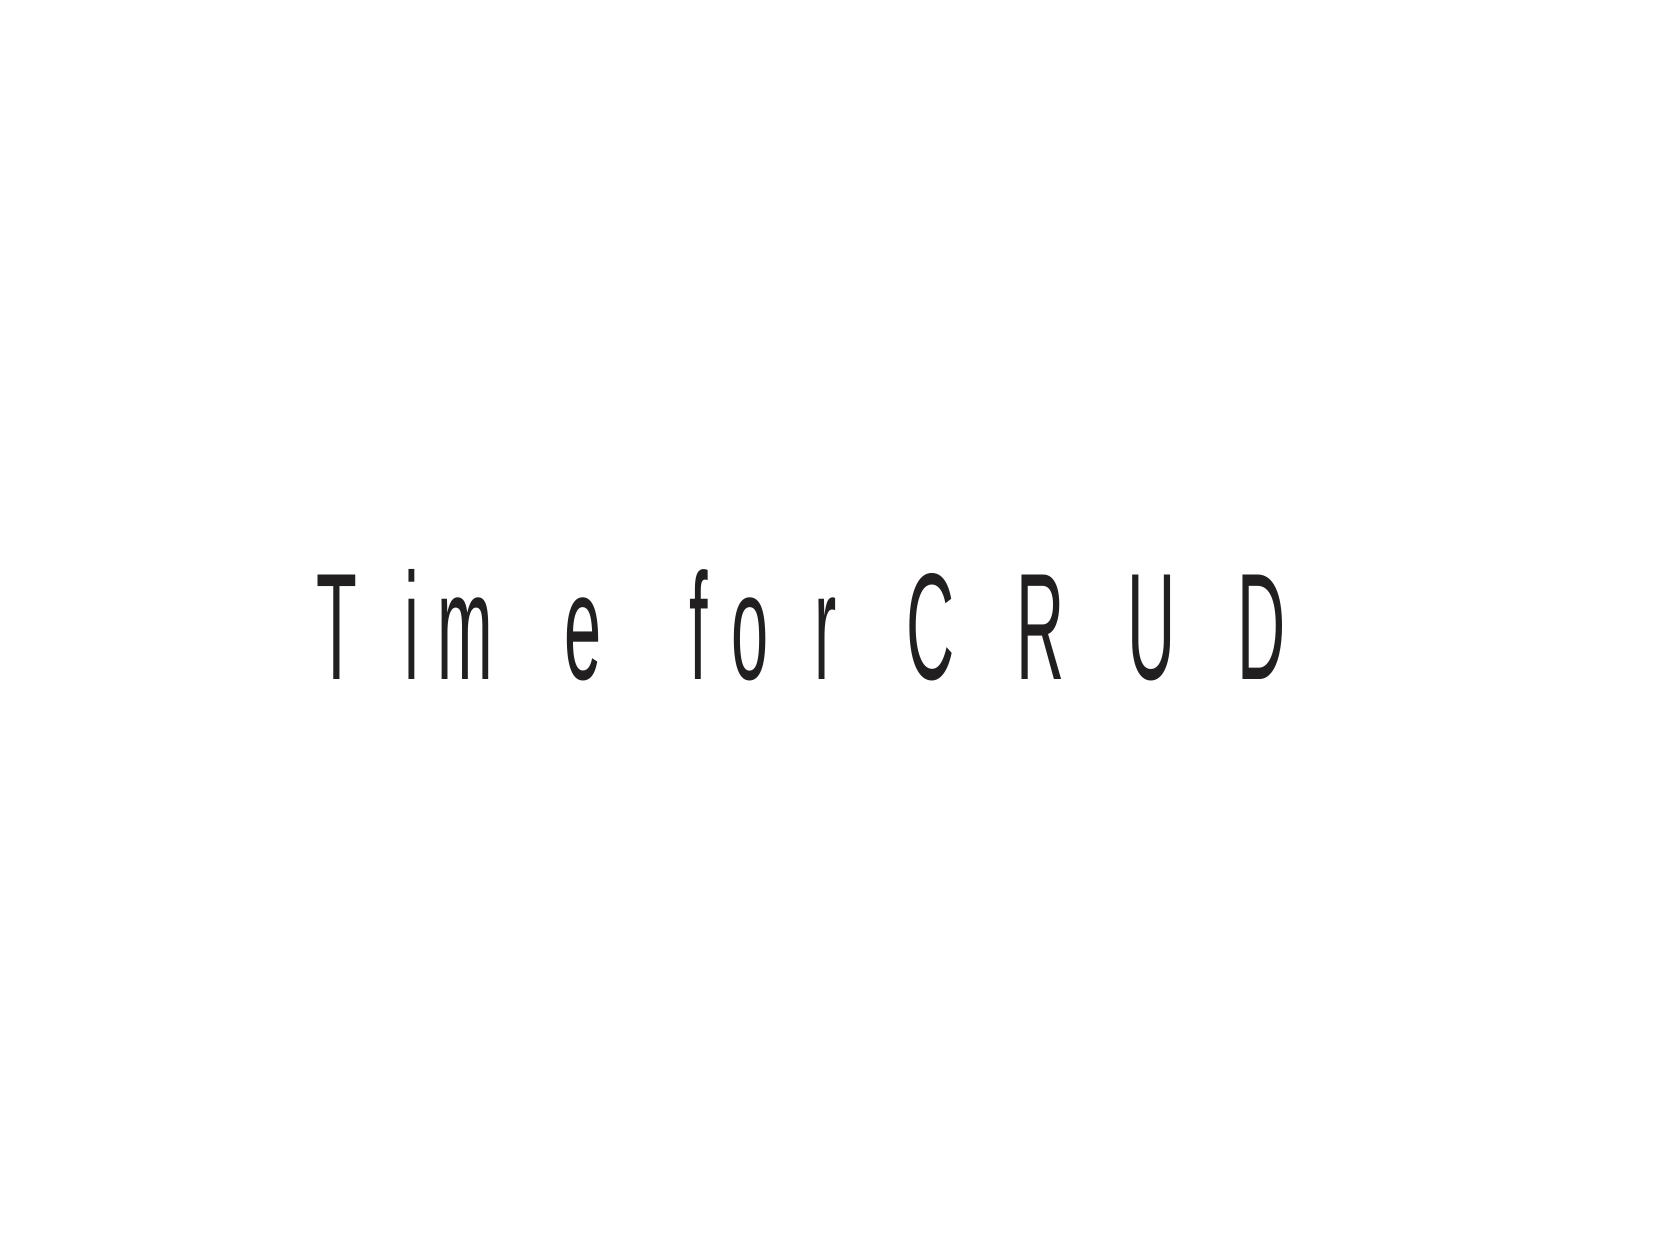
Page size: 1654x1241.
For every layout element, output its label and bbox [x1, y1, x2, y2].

picture [314, 567, 1333, 683]
